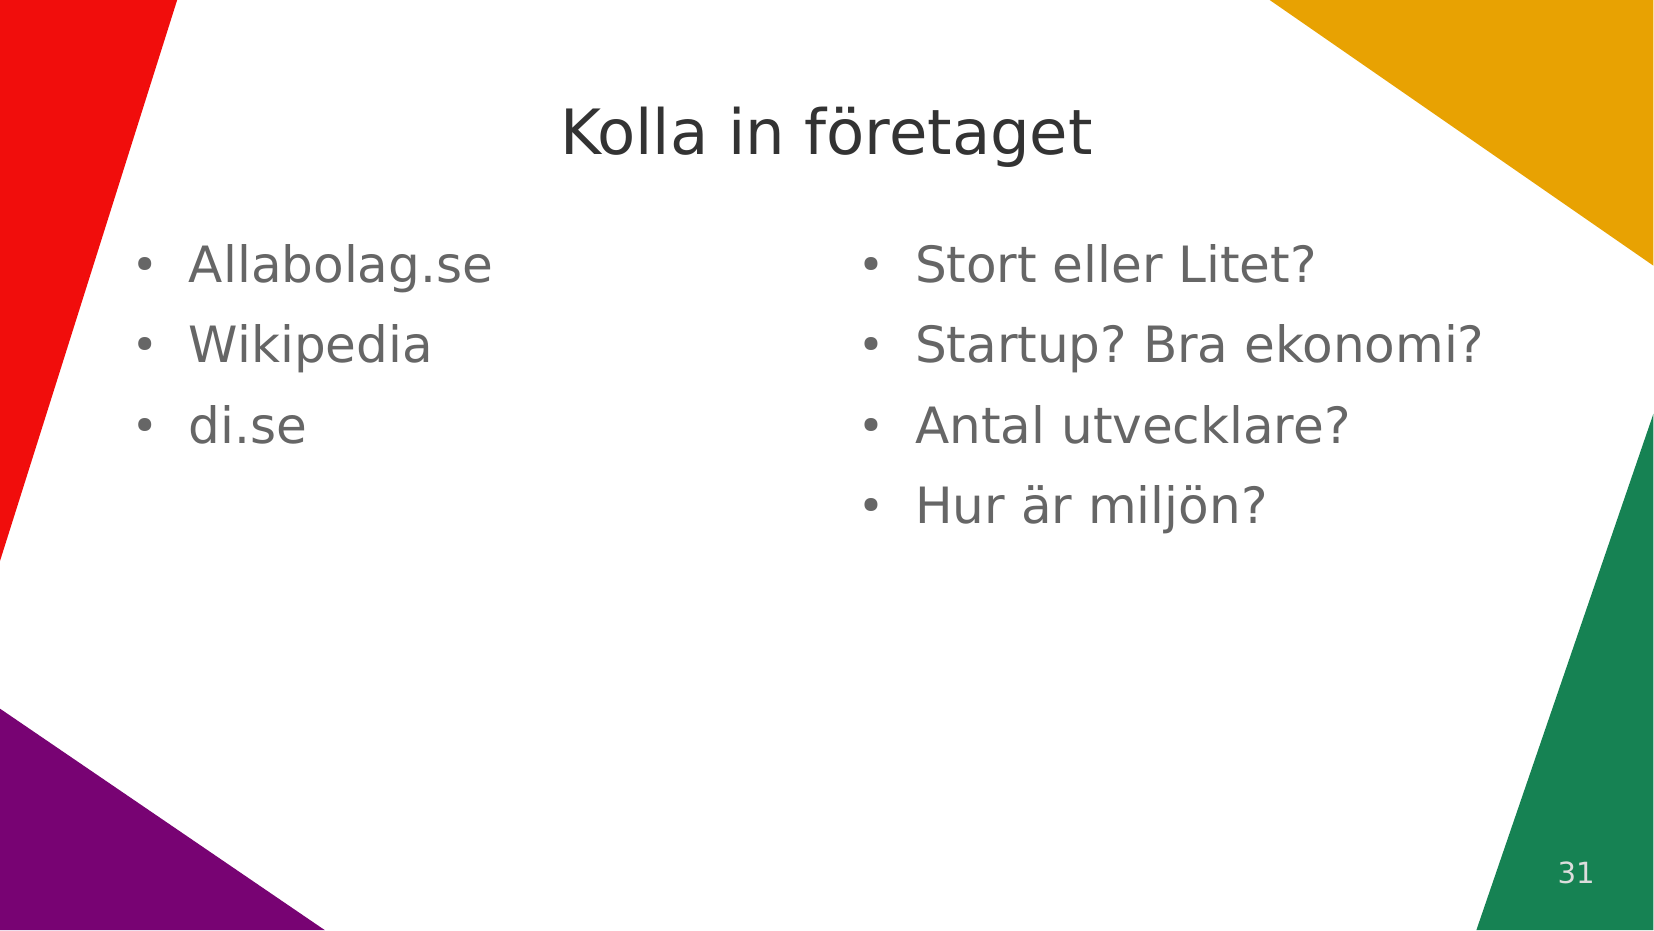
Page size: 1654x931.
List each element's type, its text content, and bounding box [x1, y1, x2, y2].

title Kolla in företaget [118, 59, 1536, 207]
list Stort eller Litet? Startup? Bra ekonomi? Antal utvecklare? Hur är miljön? [844, 236, 1536, 827]
list Allabolag.se Wikipedia di.se [118, 236, 810, 518]
